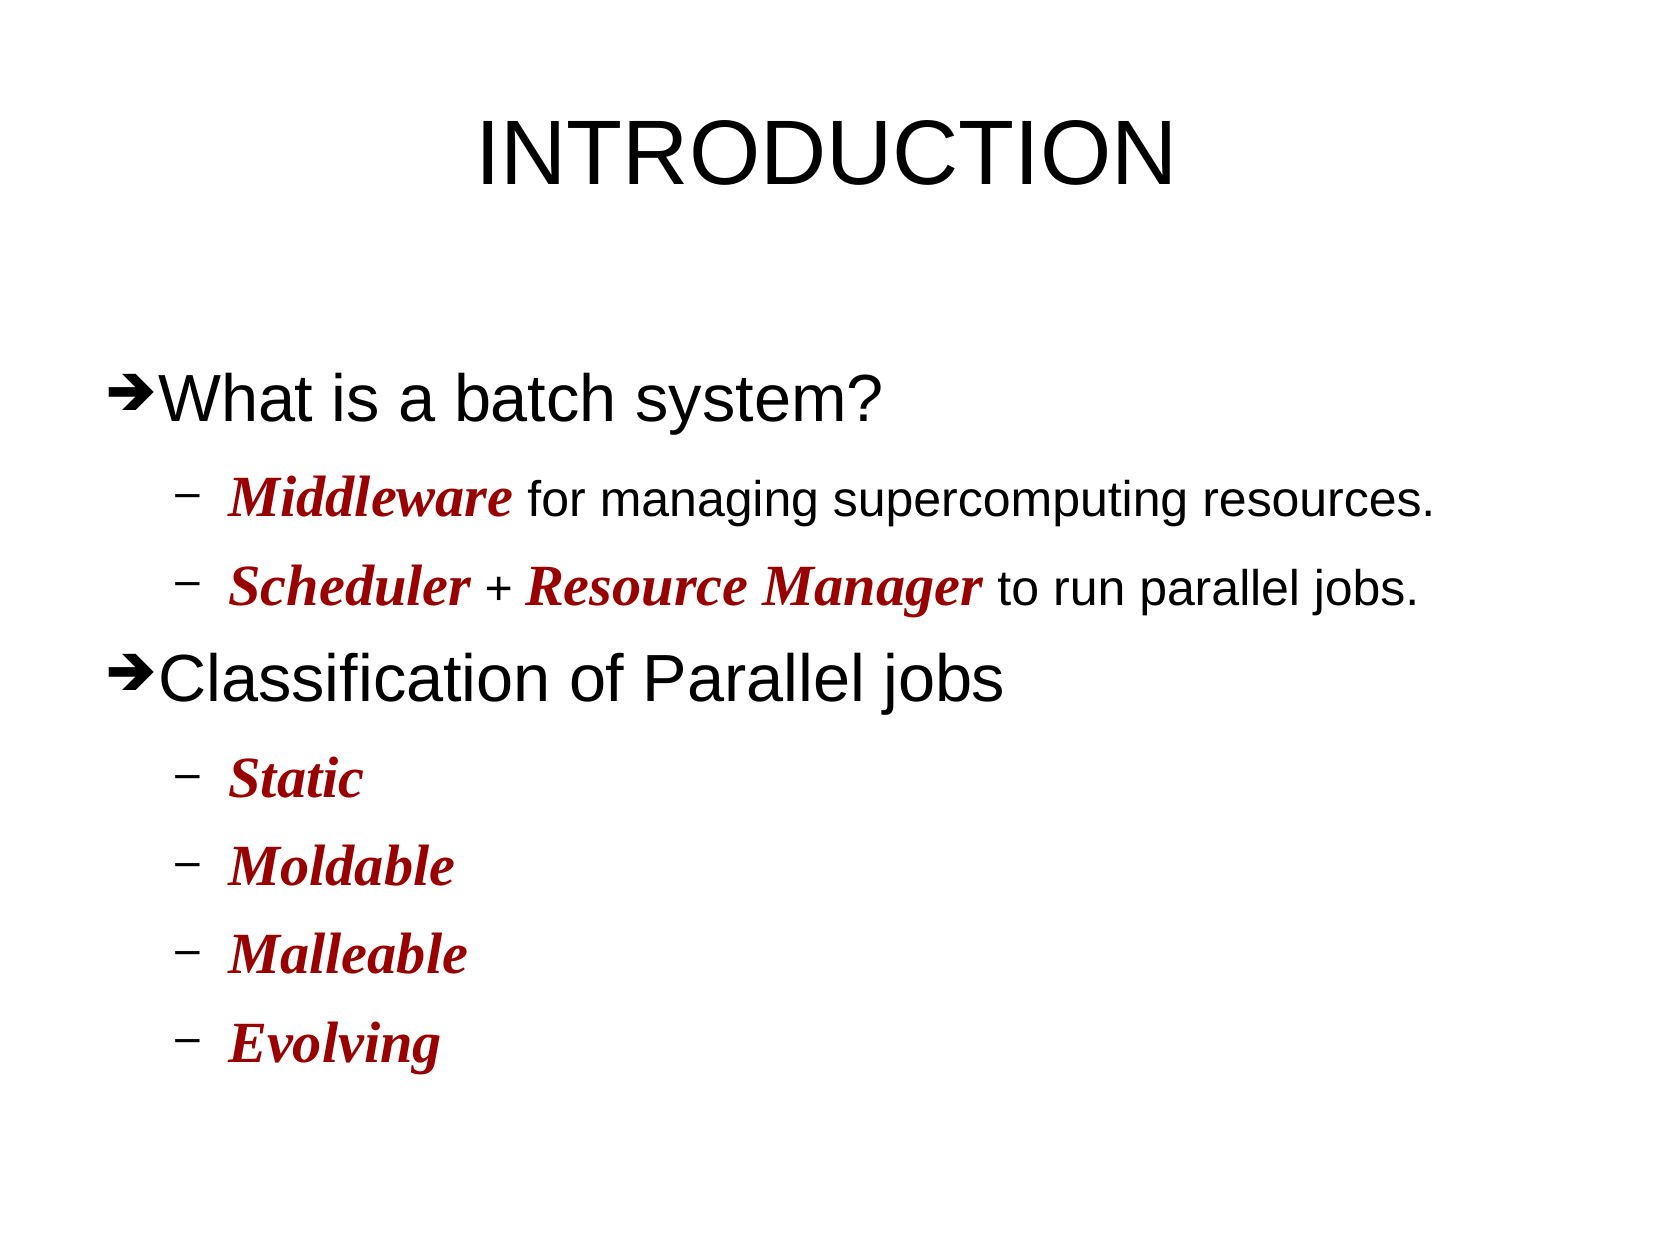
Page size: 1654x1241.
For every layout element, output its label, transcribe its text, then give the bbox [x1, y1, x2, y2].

list What is a batch system? Middleware for managing supercomputing resources. Scheduler + Resource Manager to run parallel jobs. Classification of Parallel jobs Static Moldable Malleable Evolving [86, 256, 1576, 1156]
title INTRODUCTION [82, 49, 1571, 257]
